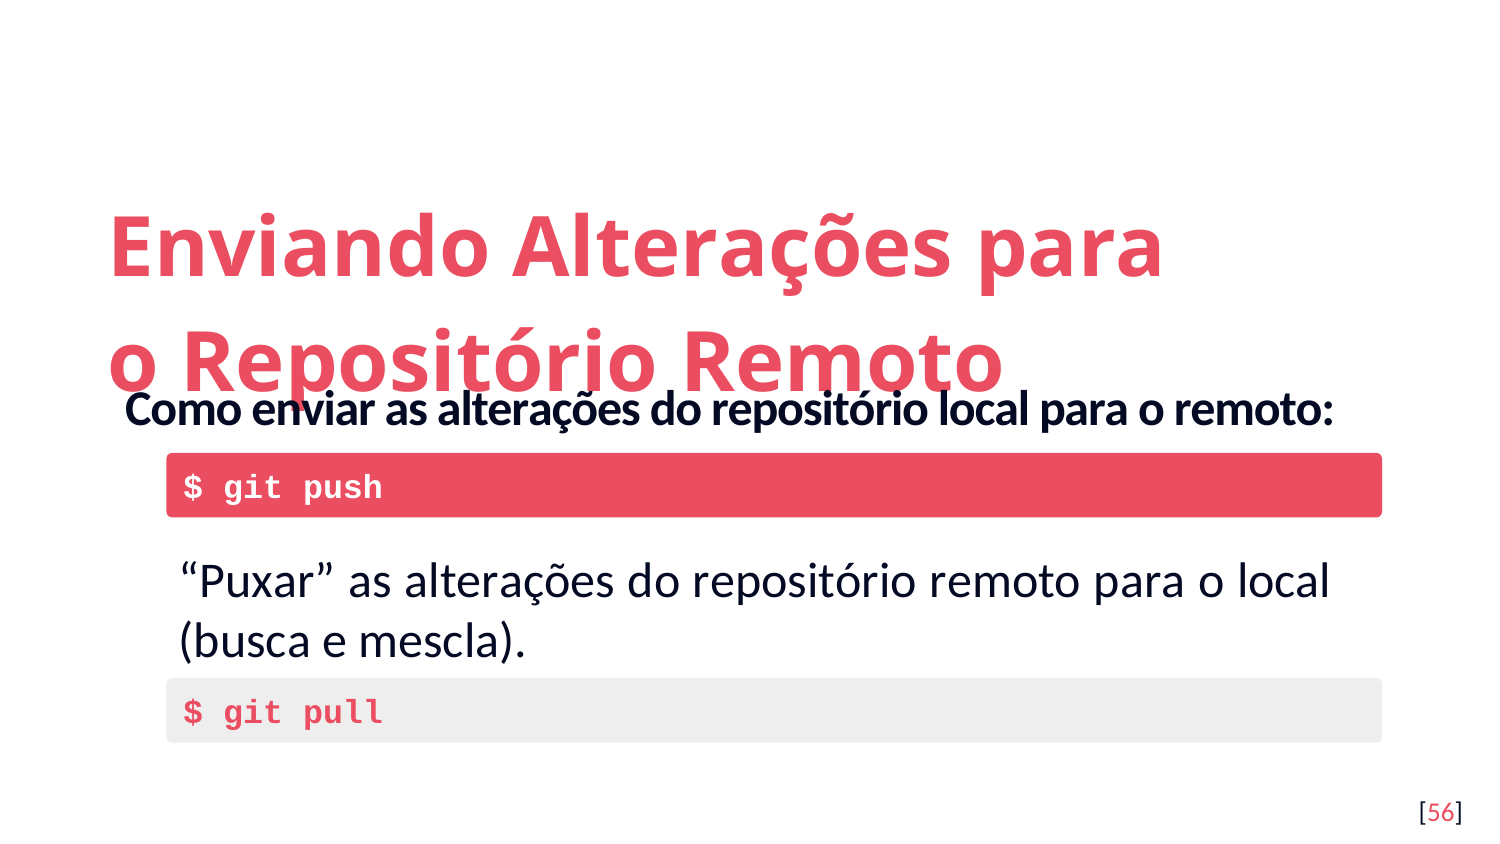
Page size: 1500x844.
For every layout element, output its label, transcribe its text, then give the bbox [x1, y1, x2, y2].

slide_number [56] [1403, 779, 1494, 844]
text_box Como enviar as alterações do repositório local para o remoto: [85, 367, 1419, 444]
text_box $ git pull [166, 678, 1383, 743]
text_box Enviando Alterações para o Repositório Remoto [92, 162, 1183, 302]
text_box “Puxar” as alterações do repositório remoto para o local (busca e mescla). [138, 540, 1380, 677]
text_box $ git push [166, 452, 1383, 518]
